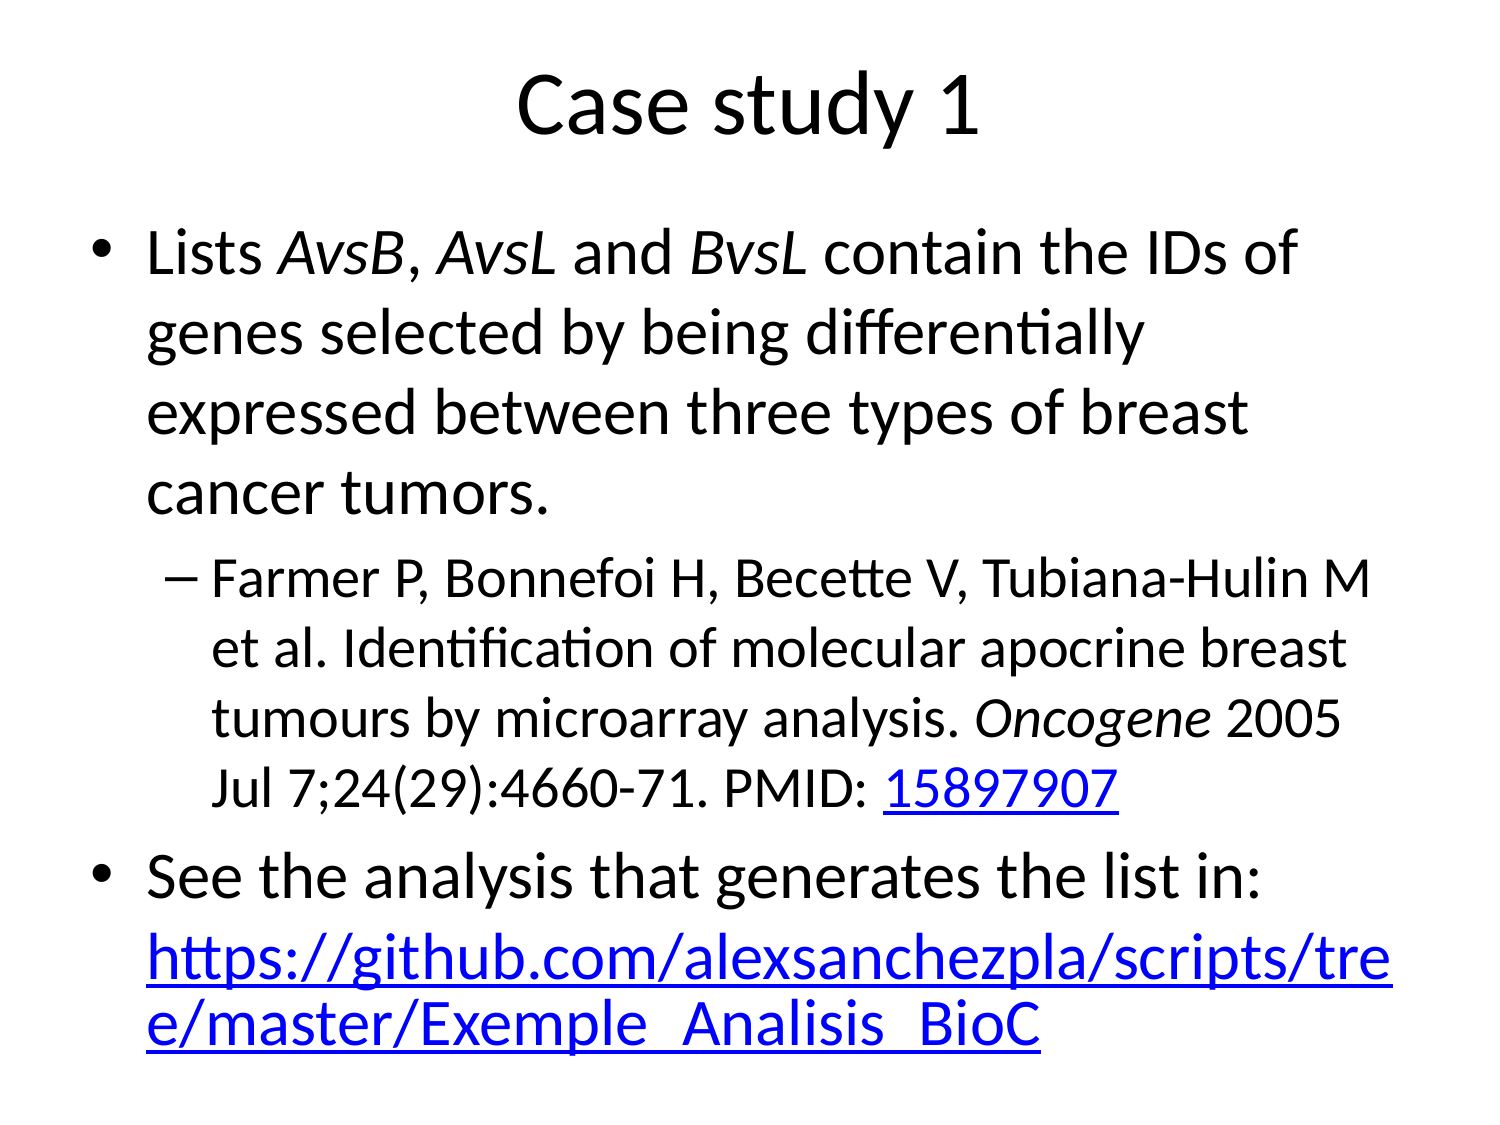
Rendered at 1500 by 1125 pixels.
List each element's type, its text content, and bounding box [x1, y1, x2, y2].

list Lists AvsB, AvsL and BvsL contain the IDs of genes selected by being differentially expressed between three types of breast cancer tumors. Farmer P, Bonnefoi H, Becette V, Tubiana-Hulin M et al. Identification of molecular apocrine breast tumours by microarray analysis. Oncogene 2005 Jul 7;24(29):4660-71. PMID: 15897907 See the analysis that generates the list in: https://github.com/alexsanchezpla/scripts/tree/master/Exemple_Analisis_BioC [75, 200, 1425, 1005]
title Case study 1 [75, 45, 1425, 150]
